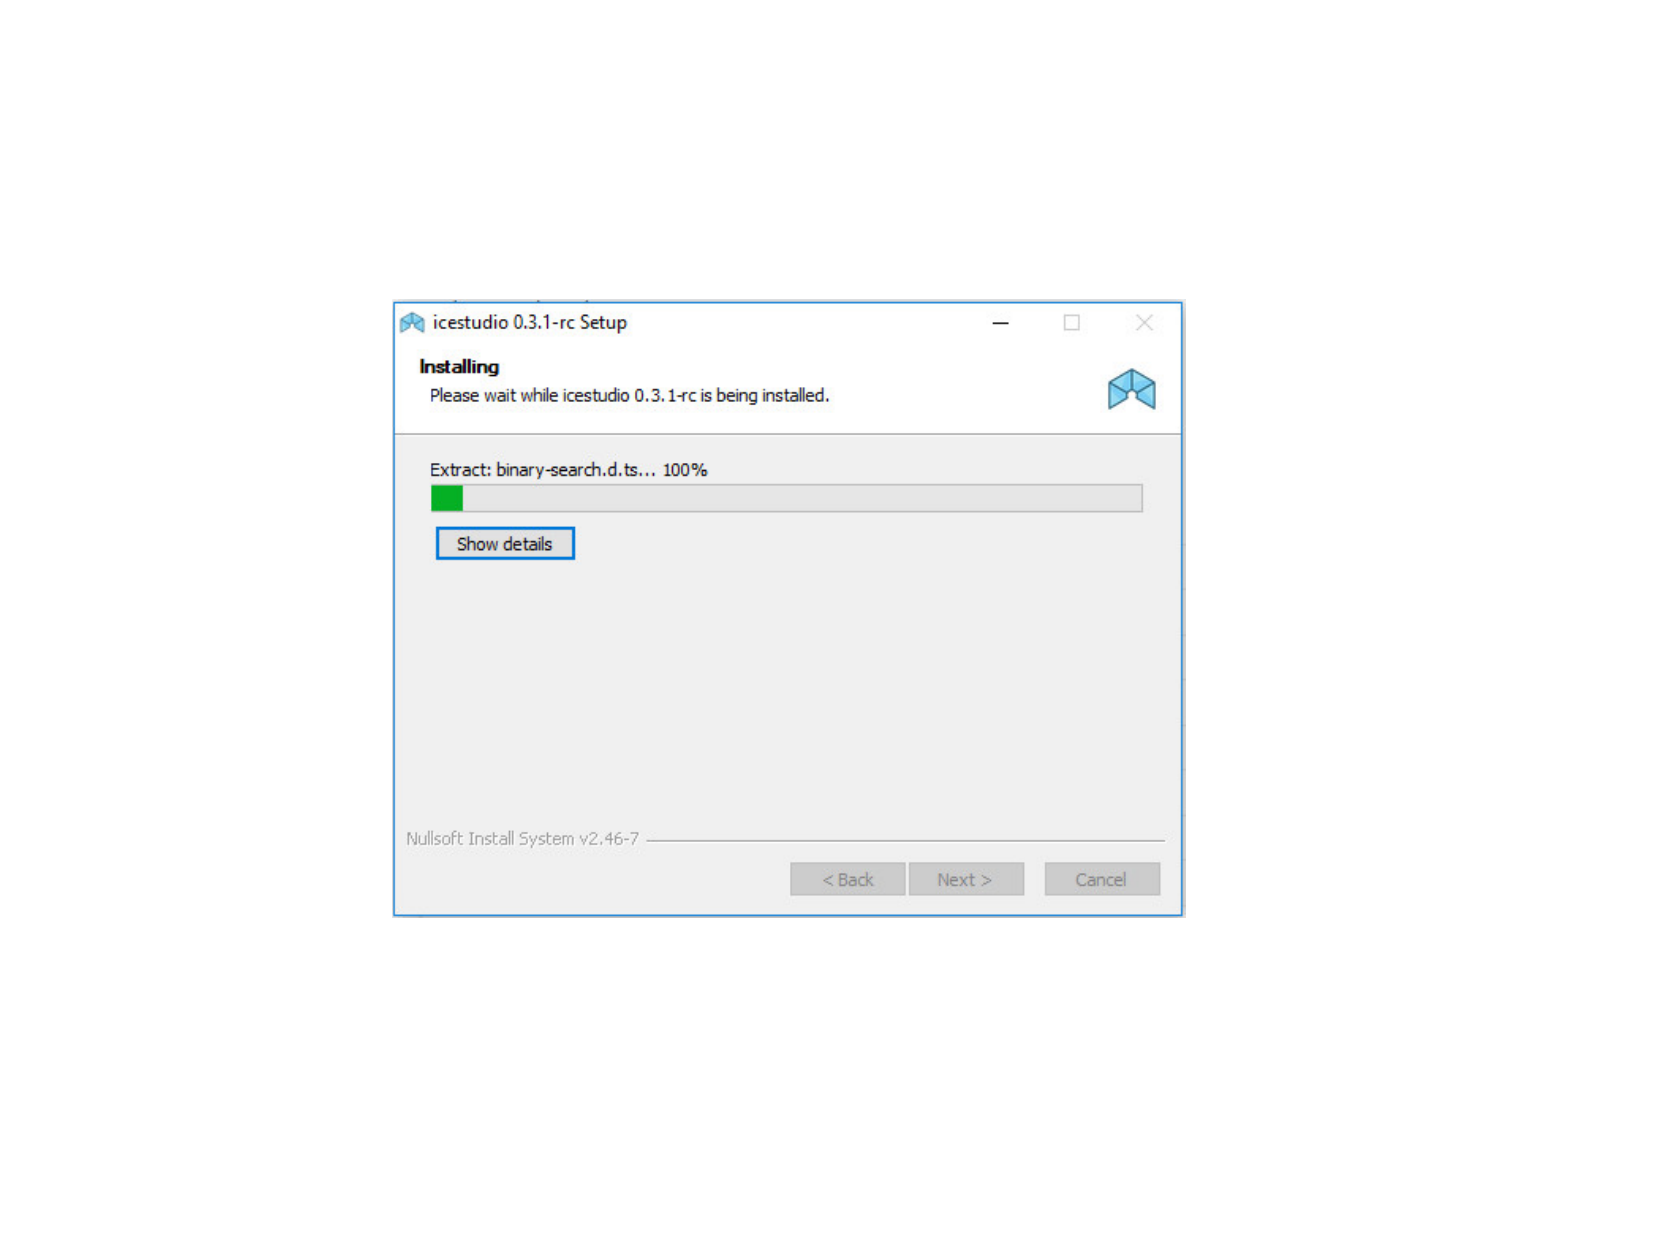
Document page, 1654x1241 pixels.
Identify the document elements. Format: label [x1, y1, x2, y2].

picture [392, 299, 1186, 918]
